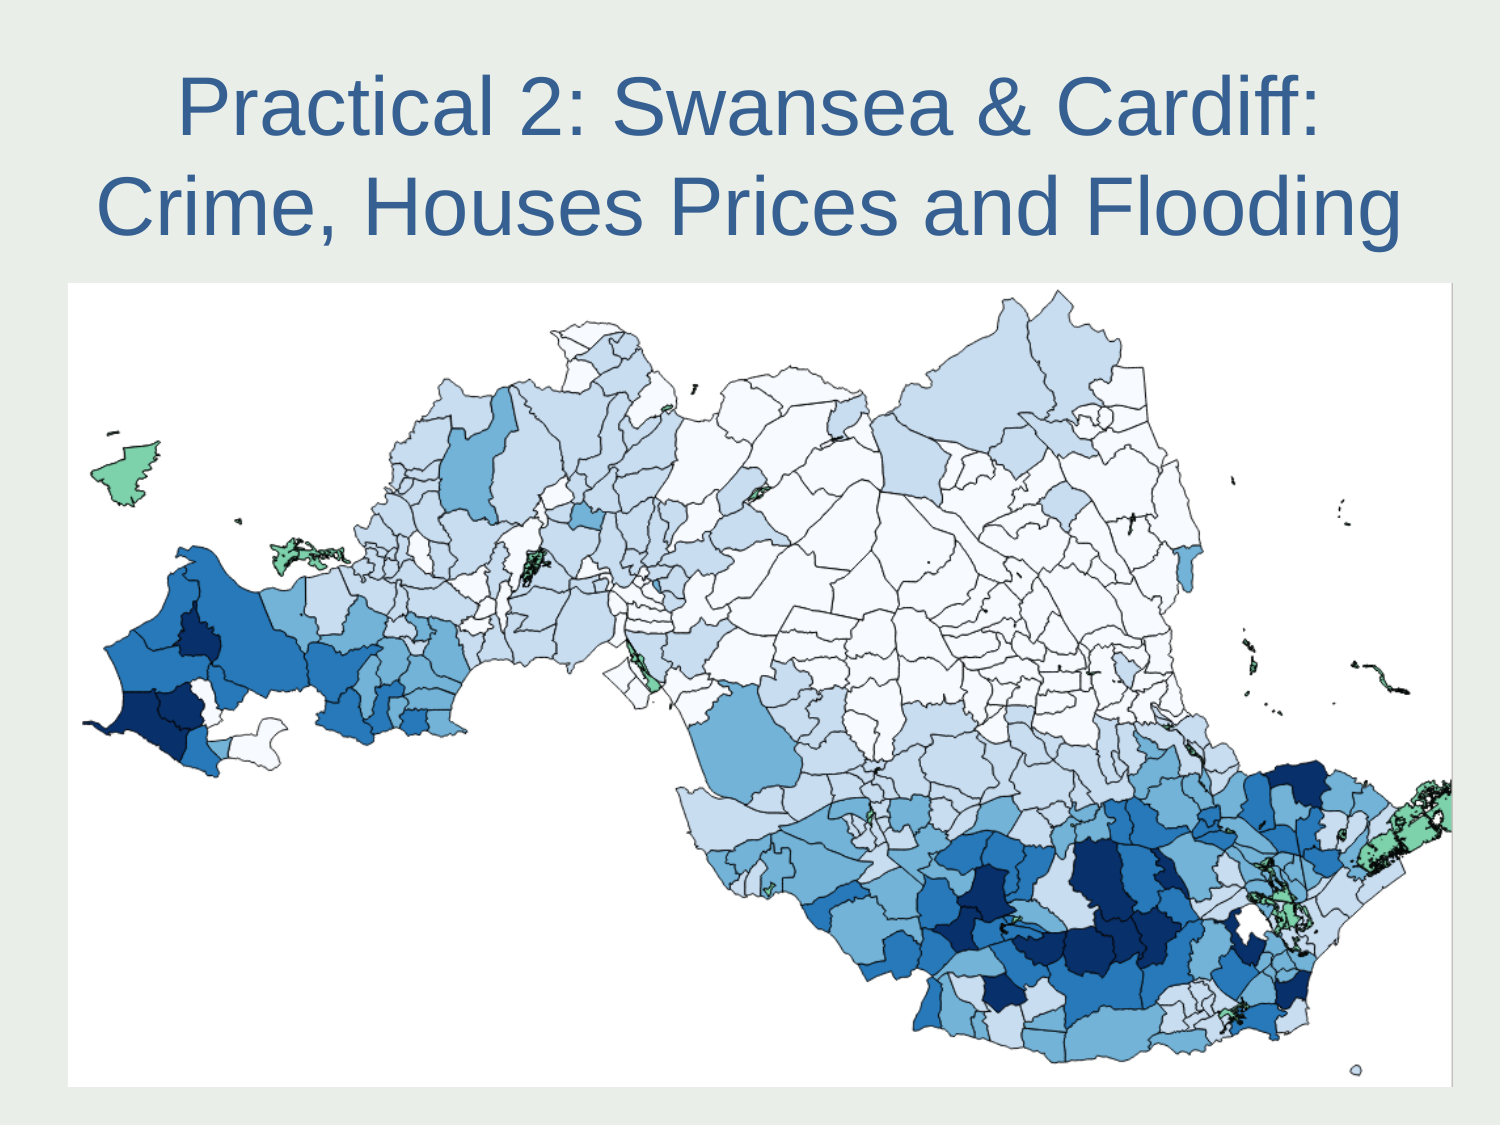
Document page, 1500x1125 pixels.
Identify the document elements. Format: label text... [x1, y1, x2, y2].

picture [67, 283, 1453, 1087]
text_box Practical 2: Swansea & Cardiff: Crime, Houses Prices and Flooding [74, 45, 1425, 233]
